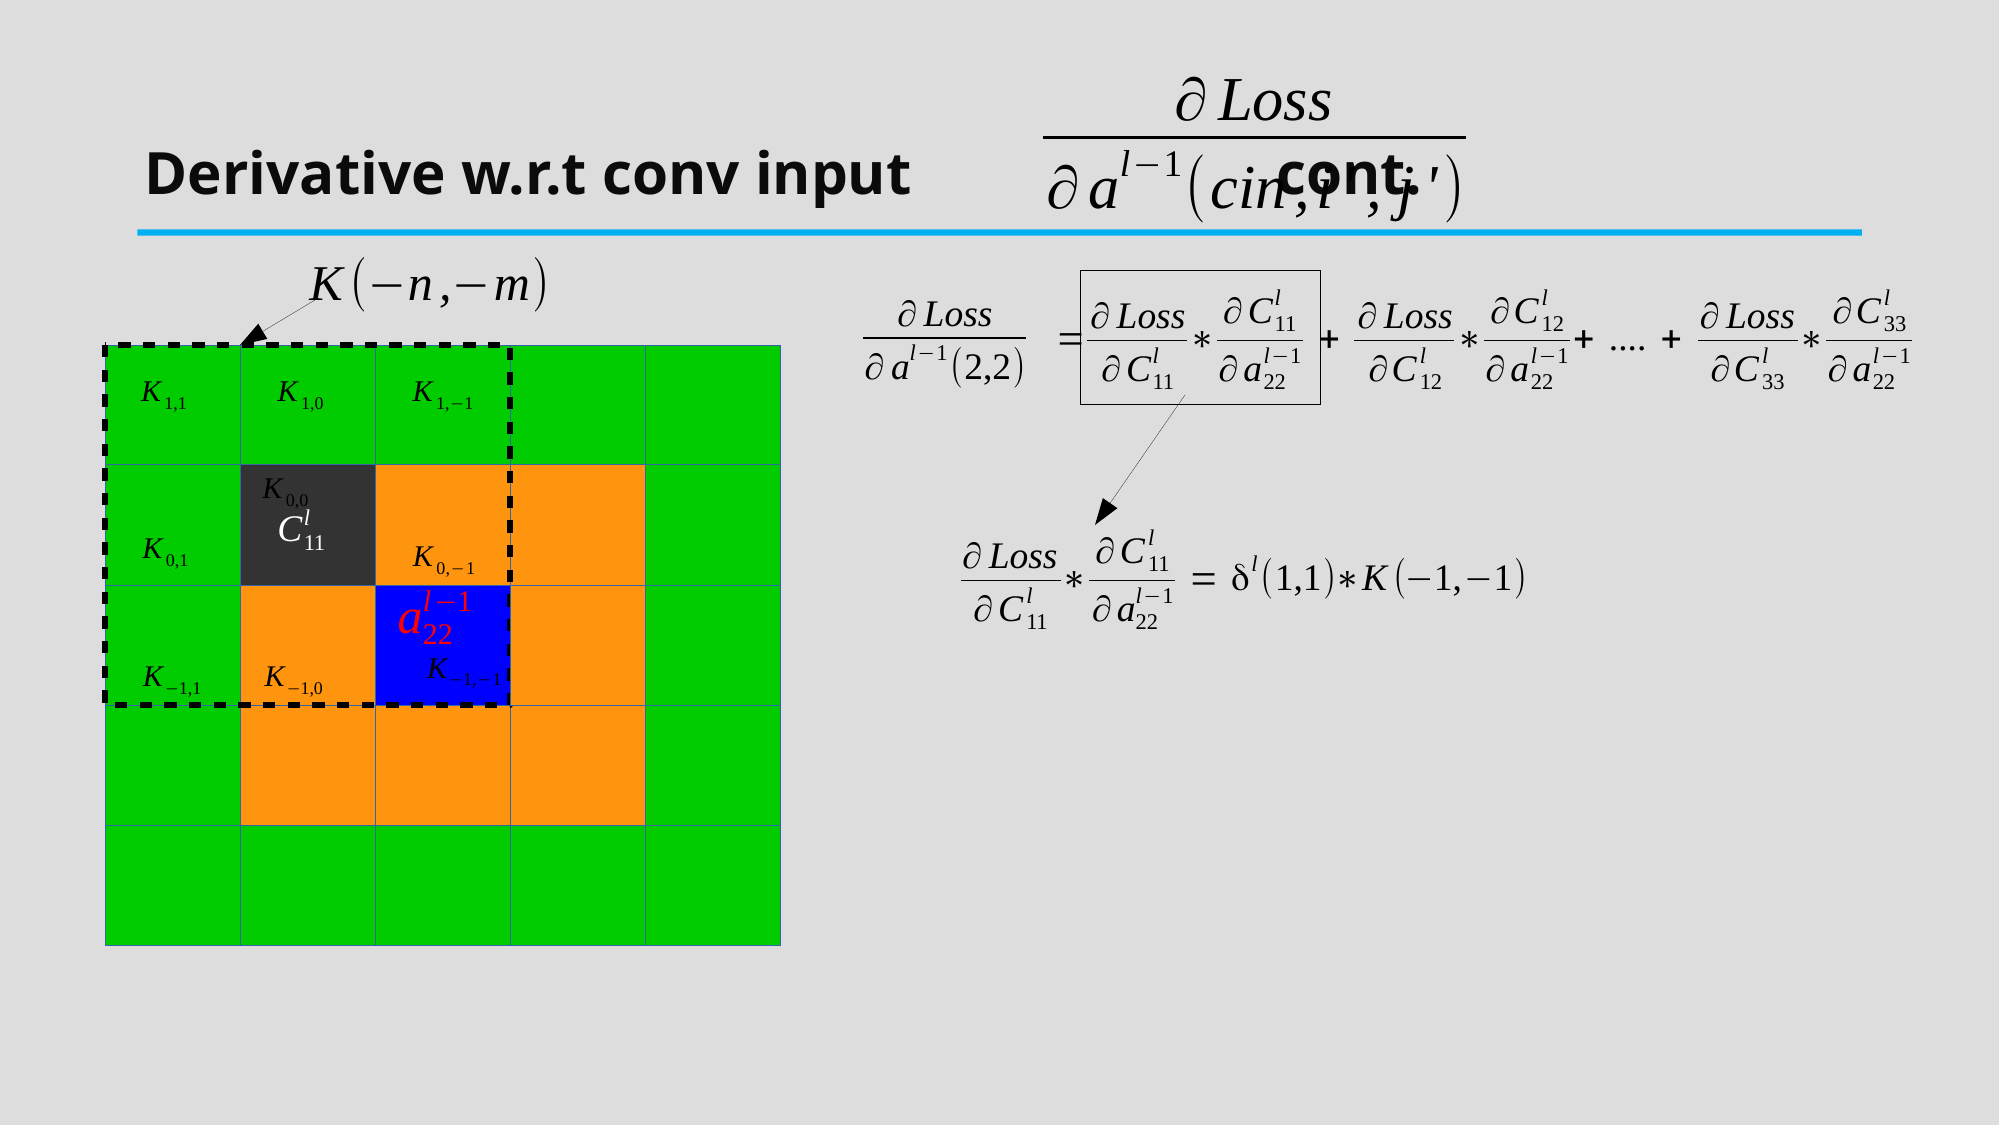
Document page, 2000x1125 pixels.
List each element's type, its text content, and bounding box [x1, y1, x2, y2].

chart [390, 586, 508, 690]
title Derivative w.r.t conv input cont. [137, 108, 1863, 233]
chart [135, 660, 209, 698]
chart [270, 375, 330, 413]
text_box [105, 345, 781, 946]
chart [1033, 64, 1475, 226]
chart [256, 660, 331, 698]
chart [254, 472, 332, 555]
chart [405, 539, 481, 578]
chart [1321, 285, 1921, 395]
chart [134, 532, 195, 571]
chart [945, 525, 1533, 635]
chart [300, 254, 556, 316]
chart [1081, 285, 1320, 395]
chart [405, 375, 480, 413]
chart [1044, 285, 1080, 395]
chart [133, 375, 193, 413]
chart [855, 293, 1034, 390]
